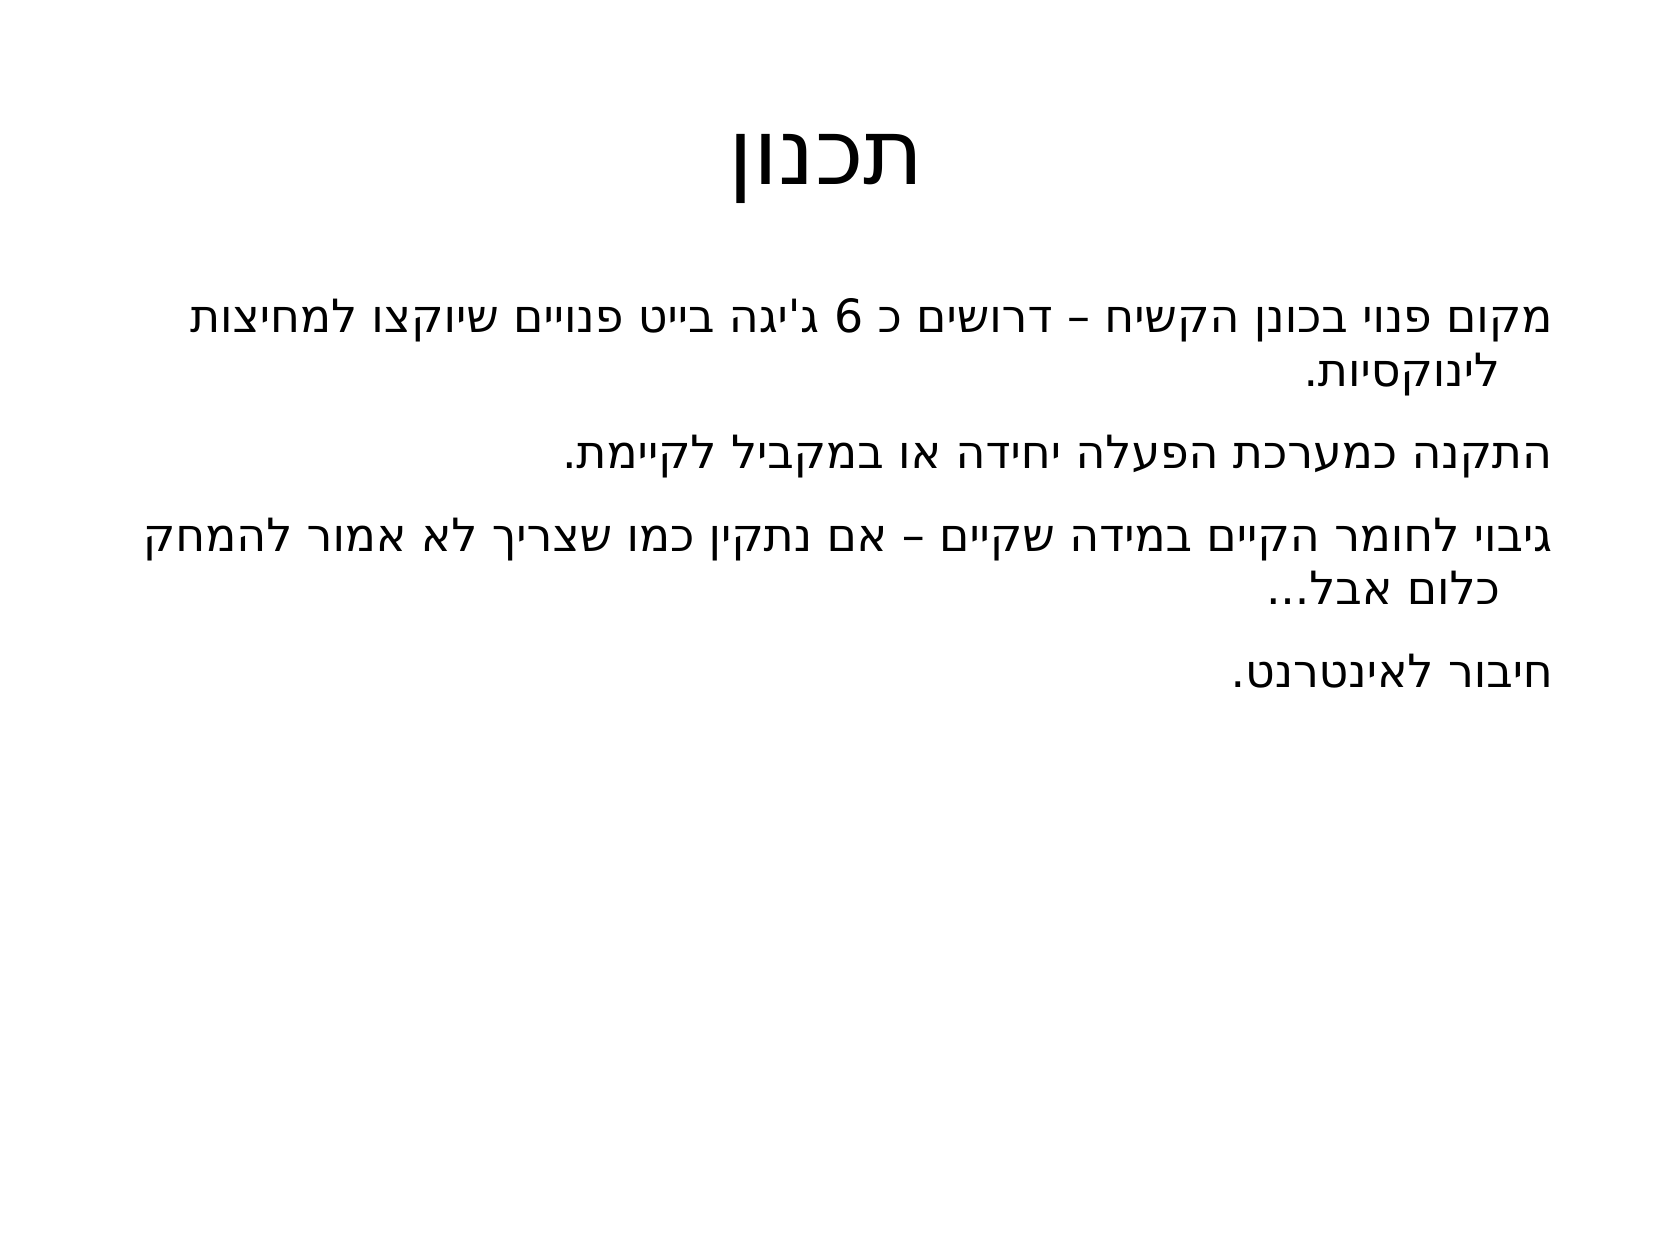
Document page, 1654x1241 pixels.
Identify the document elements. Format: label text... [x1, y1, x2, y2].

title תכנון [82, 56, 1571, 250]
list מקום פנוי בכונן הקשיח – דרושים כ 6 ג'יגה בייט פנויים שיוקצו למחיצות לינוקסיות. התקנה כמערכת הפעלה יחידה או במקביל לקיימת. גיבוי לחומר הקיים במידה שקיים – אם נתקין כמו שצריך לא אמור להמחק כלום אבל... חיבור לאינטרנט. [82, 290, 1571, 1109]
